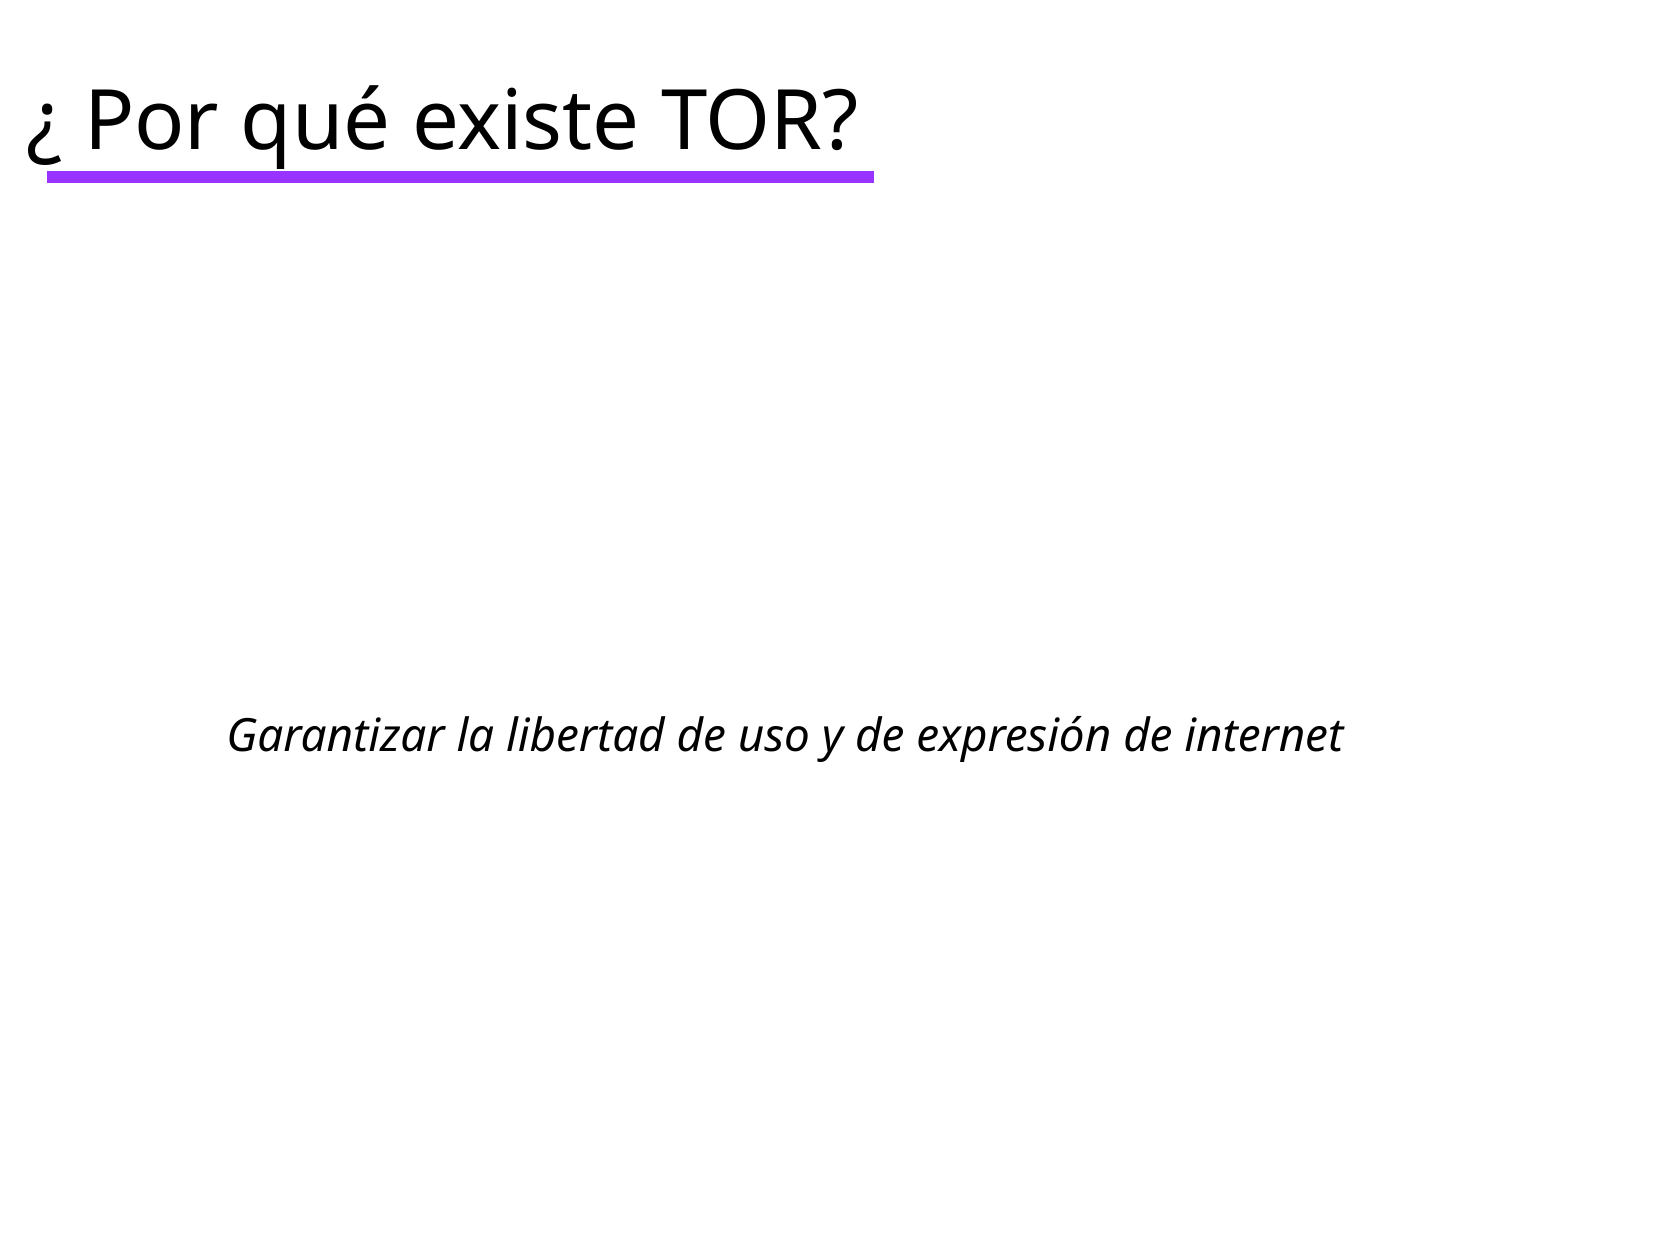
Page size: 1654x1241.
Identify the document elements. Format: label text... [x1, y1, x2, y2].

title ¿ Por qué existe TOR? [0, 10, 1288, 225]
text_box Garantizar la libertad de uso y de expresión de internet [34, 248, 1619, 924]
